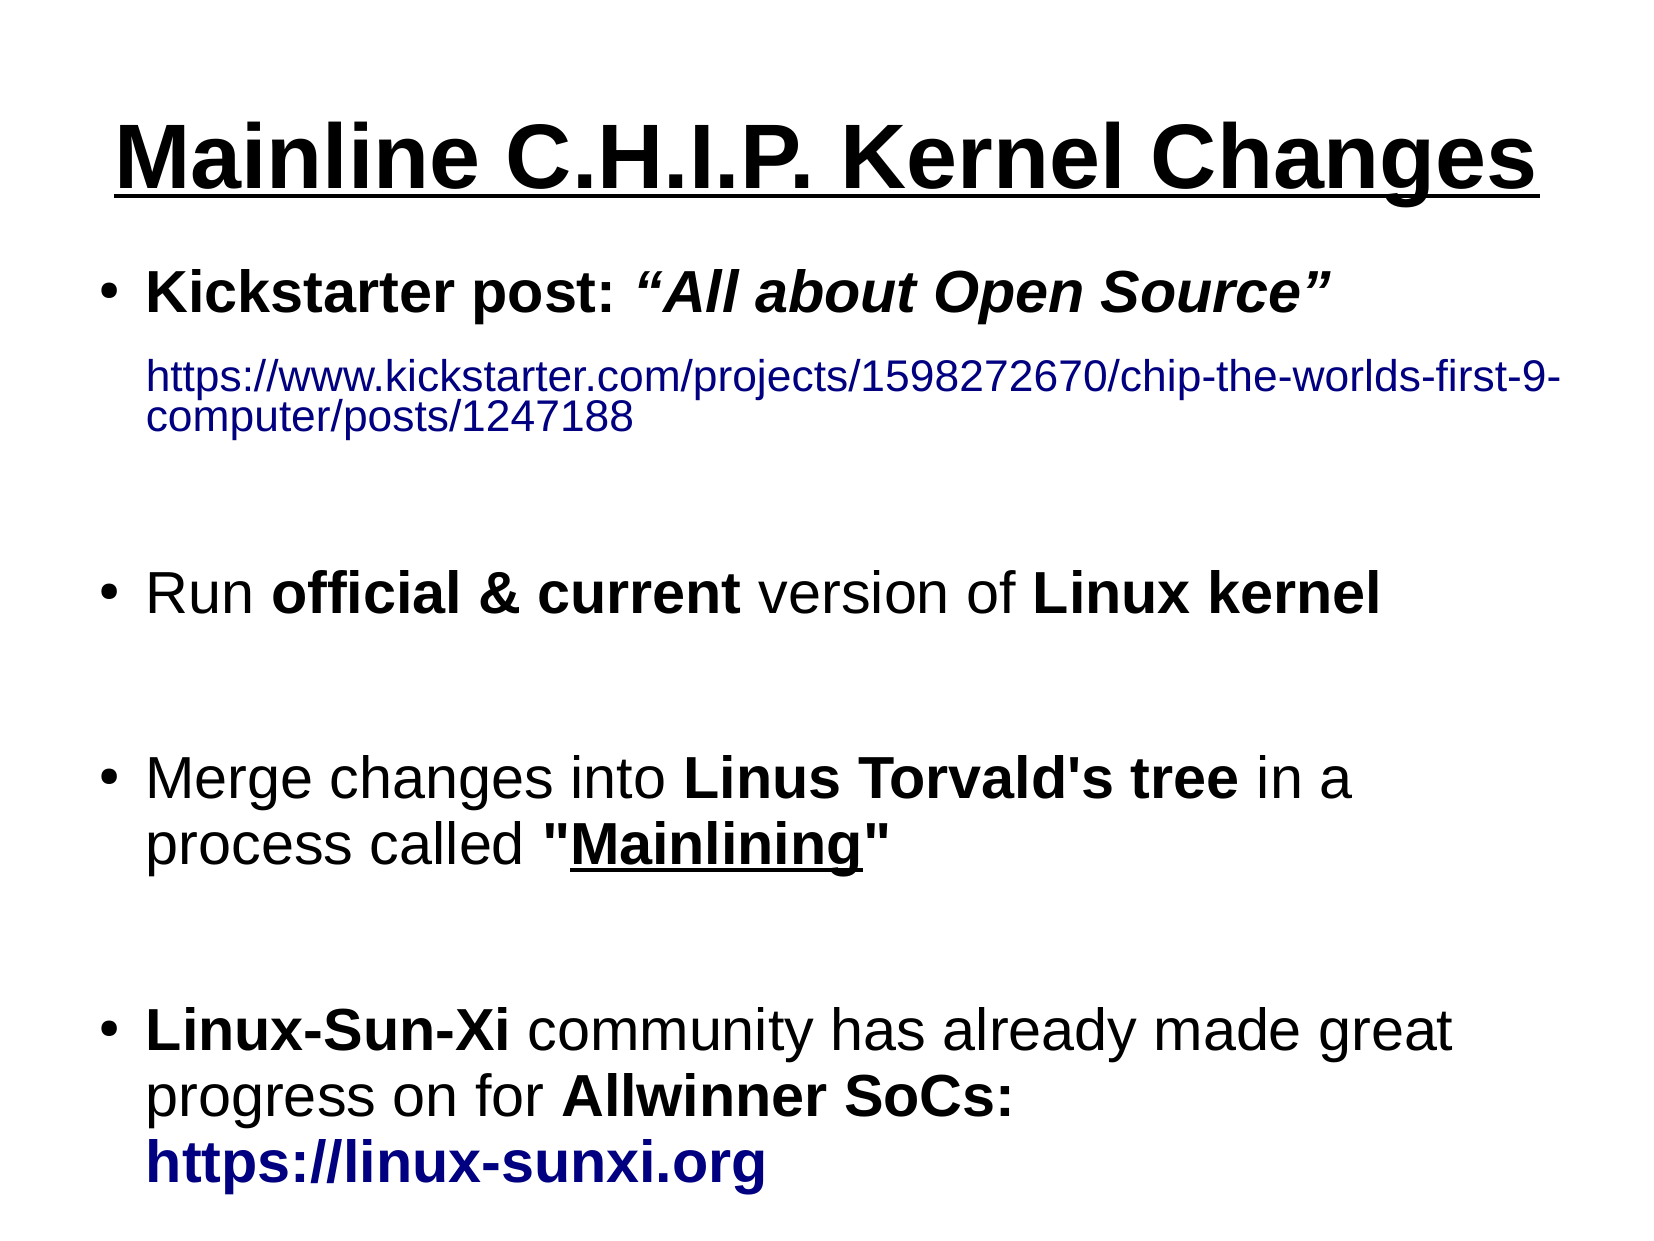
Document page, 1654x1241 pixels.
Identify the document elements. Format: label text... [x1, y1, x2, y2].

title Mainline C.H.I.P. Kernel Changes [82, 53, 1571, 258]
list Kickstarter post: “All about Open Source” https://www.kickstarter.com/projects/1598272670/chip-the-worlds-first-9-computer/posts/1247188 Run official & current version of Linux kernel Merge changes into Linus Torvald's tree in a process called "Mainlining" Linux-Sun-Xi community has already made great progress on for Allwinner SoCs: https://linux-sunxi.org [82, 258, 1571, 1159]
